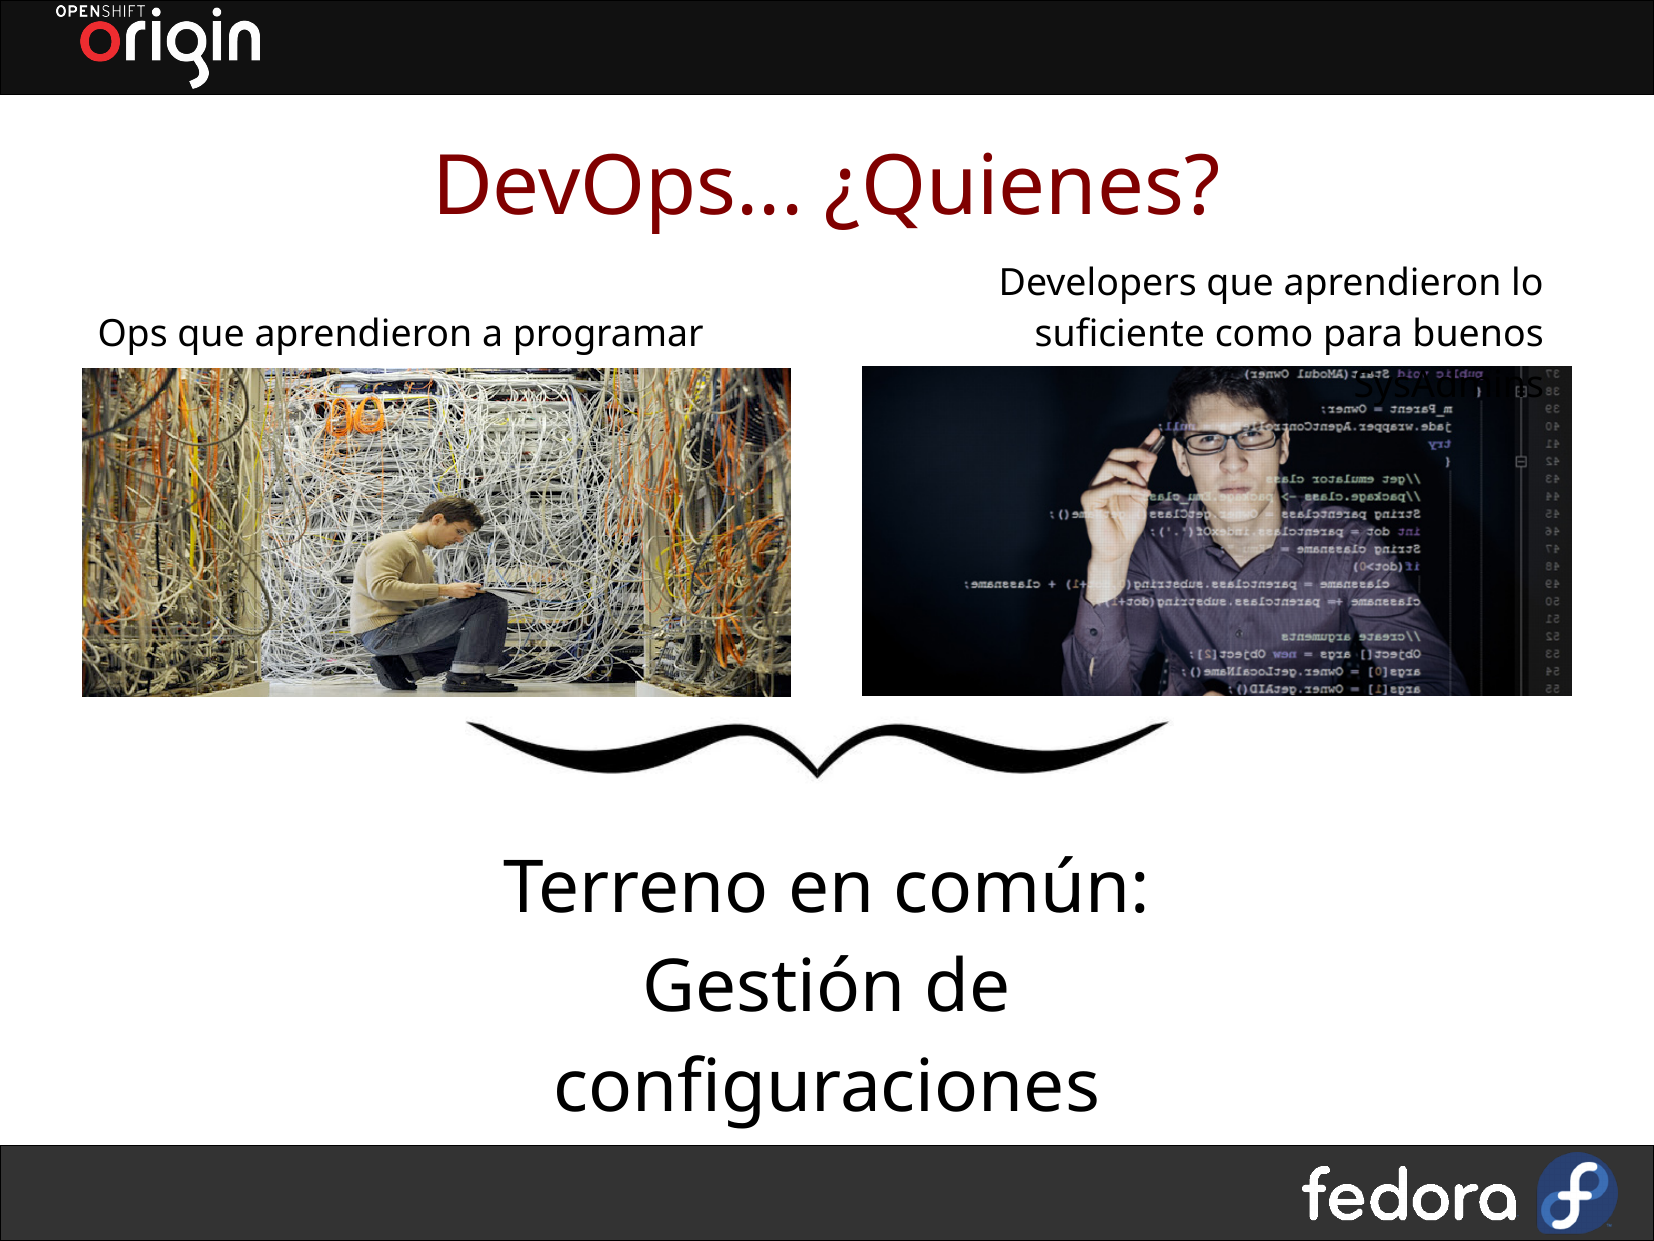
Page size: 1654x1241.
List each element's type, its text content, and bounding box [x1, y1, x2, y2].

picture [862, 366, 1572, 696]
title DevOps... ¿Quienes? [82, 78, 1571, 287]
picture [1299, 1151, 1619, 1235]
text_box Terreno en común: Gestión de configuraciones [366, 826, 1288, 1097]
text_box Ops que aprendieron a programar [82, 248, 792, 350]
picture [465, 707, 1174, 787]
picture [56, 5, 260, 89]
text_box Developers que aprendieron lo suficiente como para buenos SysAdmins [850, 248, 1560, 350]
picture [82, 368, 791, 697]
